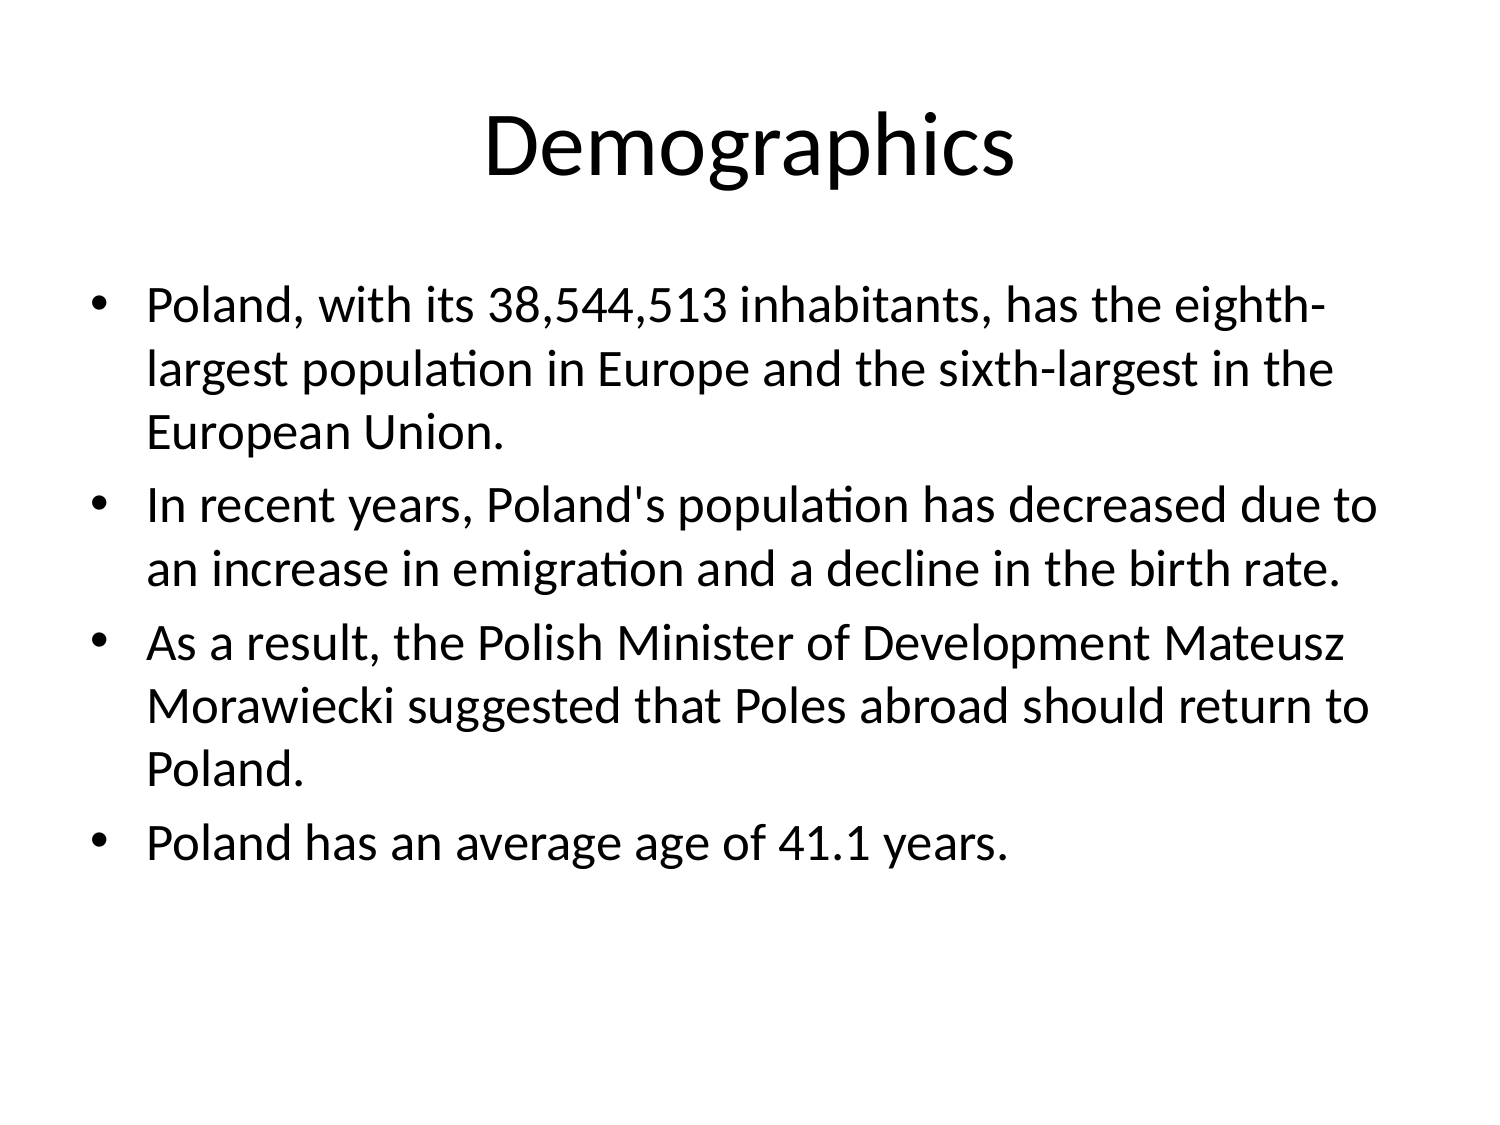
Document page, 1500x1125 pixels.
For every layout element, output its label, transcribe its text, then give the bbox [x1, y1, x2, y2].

title Demographics [75, 45, 1425, 233]
list Poland, with its 38,544,513 inhabitants, has the eighth-largest population in Europe and the sixth-largest in the European Union. In recent years, Poland's population has decreased due to an increase in emigration and a decline in the birth rate. As a result, the Polish Minister of Development Mateusz Morawiecki suggested that Poles abroad should return to Poland. Poland has an average age of 41.1 years. [75, 262, 1425, 1005]
